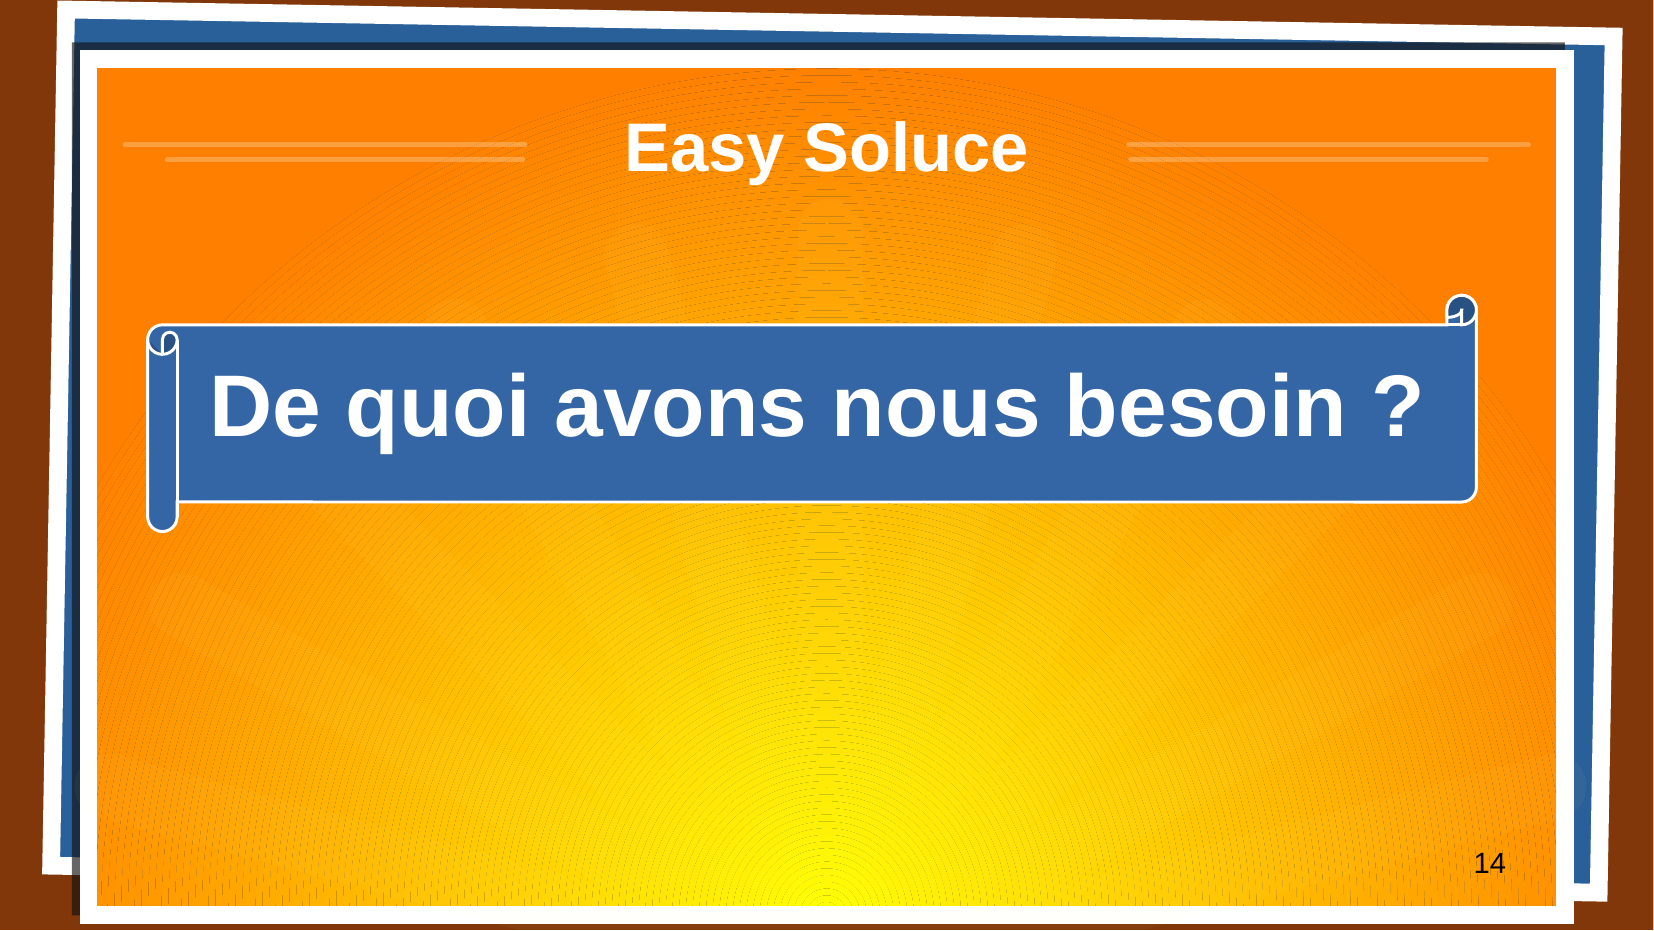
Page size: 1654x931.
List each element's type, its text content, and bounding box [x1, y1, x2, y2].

title Easy Soluce [531, 73, 1123, 222]
text_box De quoi avons nous besoin ? [194, 350, 1465, 477]
text_box [147, 295, 1477, 532]
